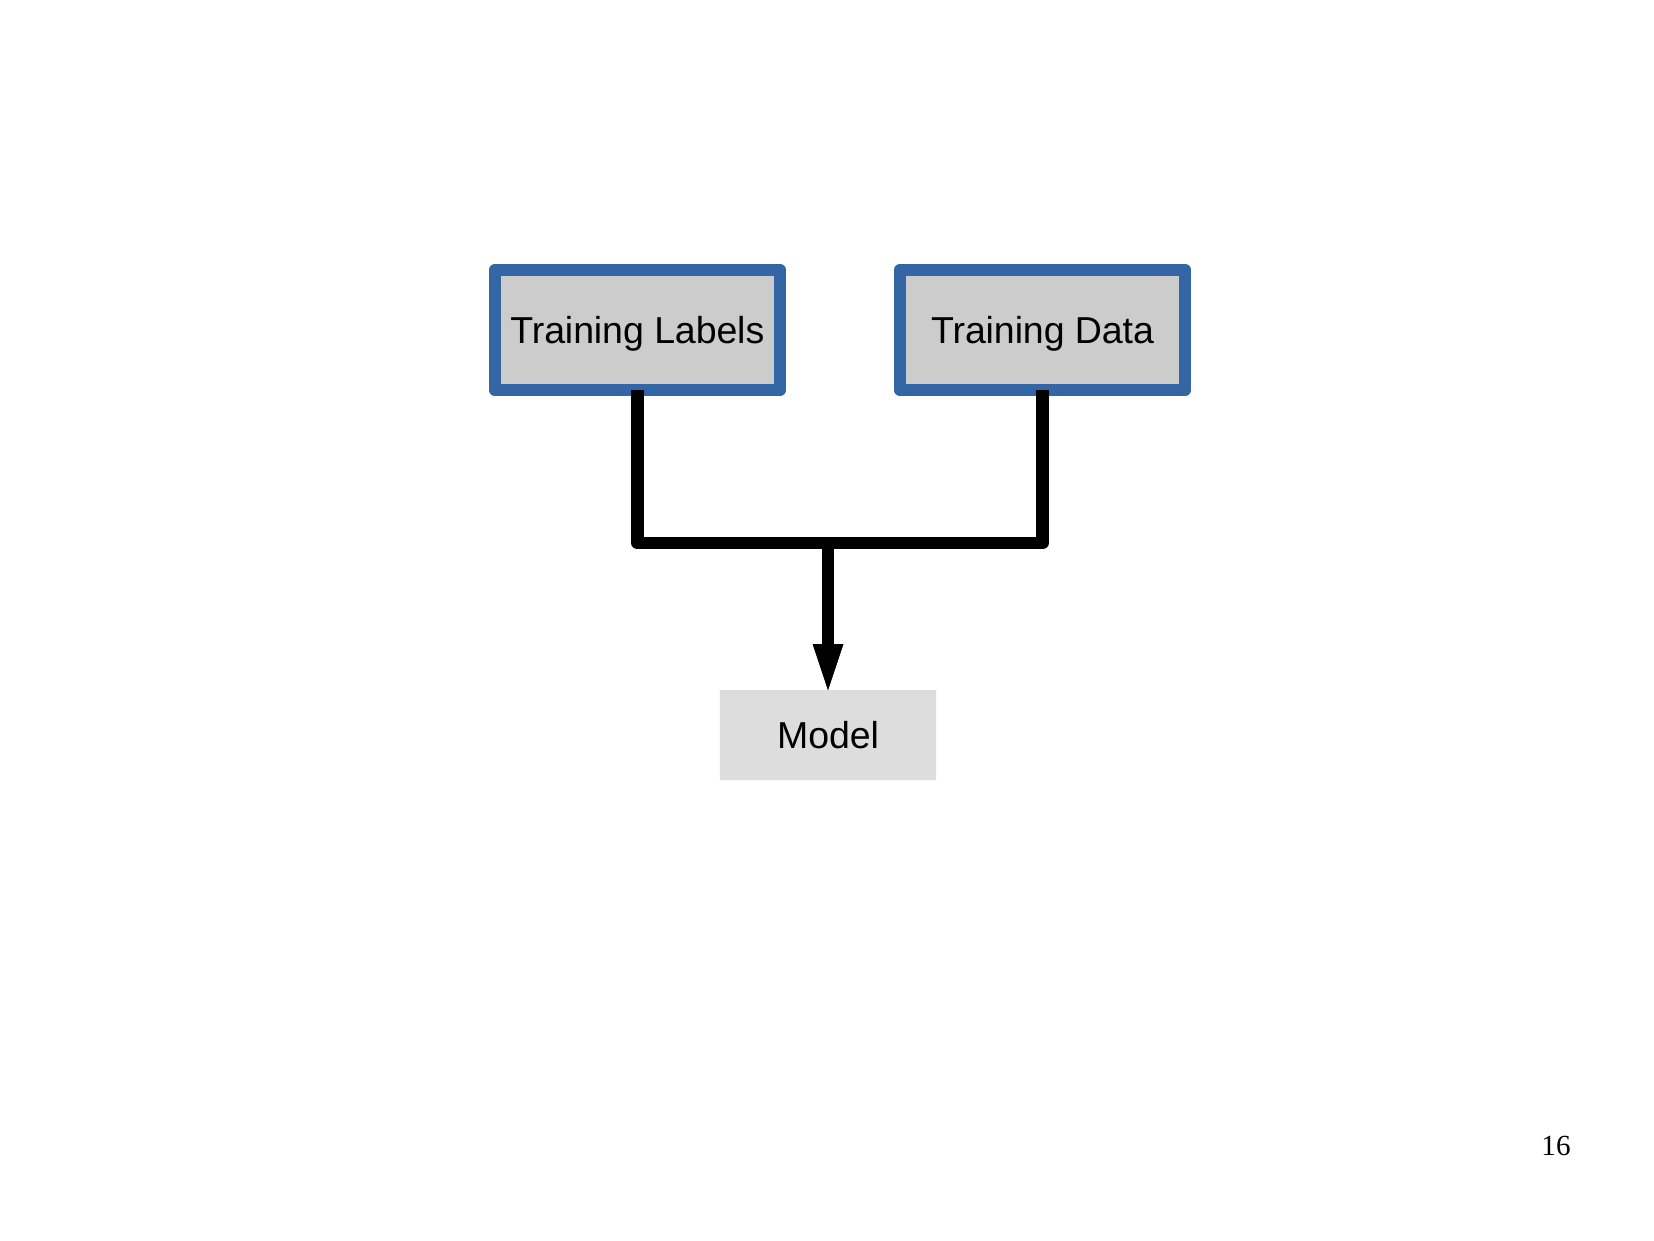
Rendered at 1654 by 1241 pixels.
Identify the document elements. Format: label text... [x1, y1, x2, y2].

text_box Model [719, 690, 937, 781]
text_box Training Labels [495, 270, 781, 391]
text_box Training Data [900, 270, 1186, 391]
